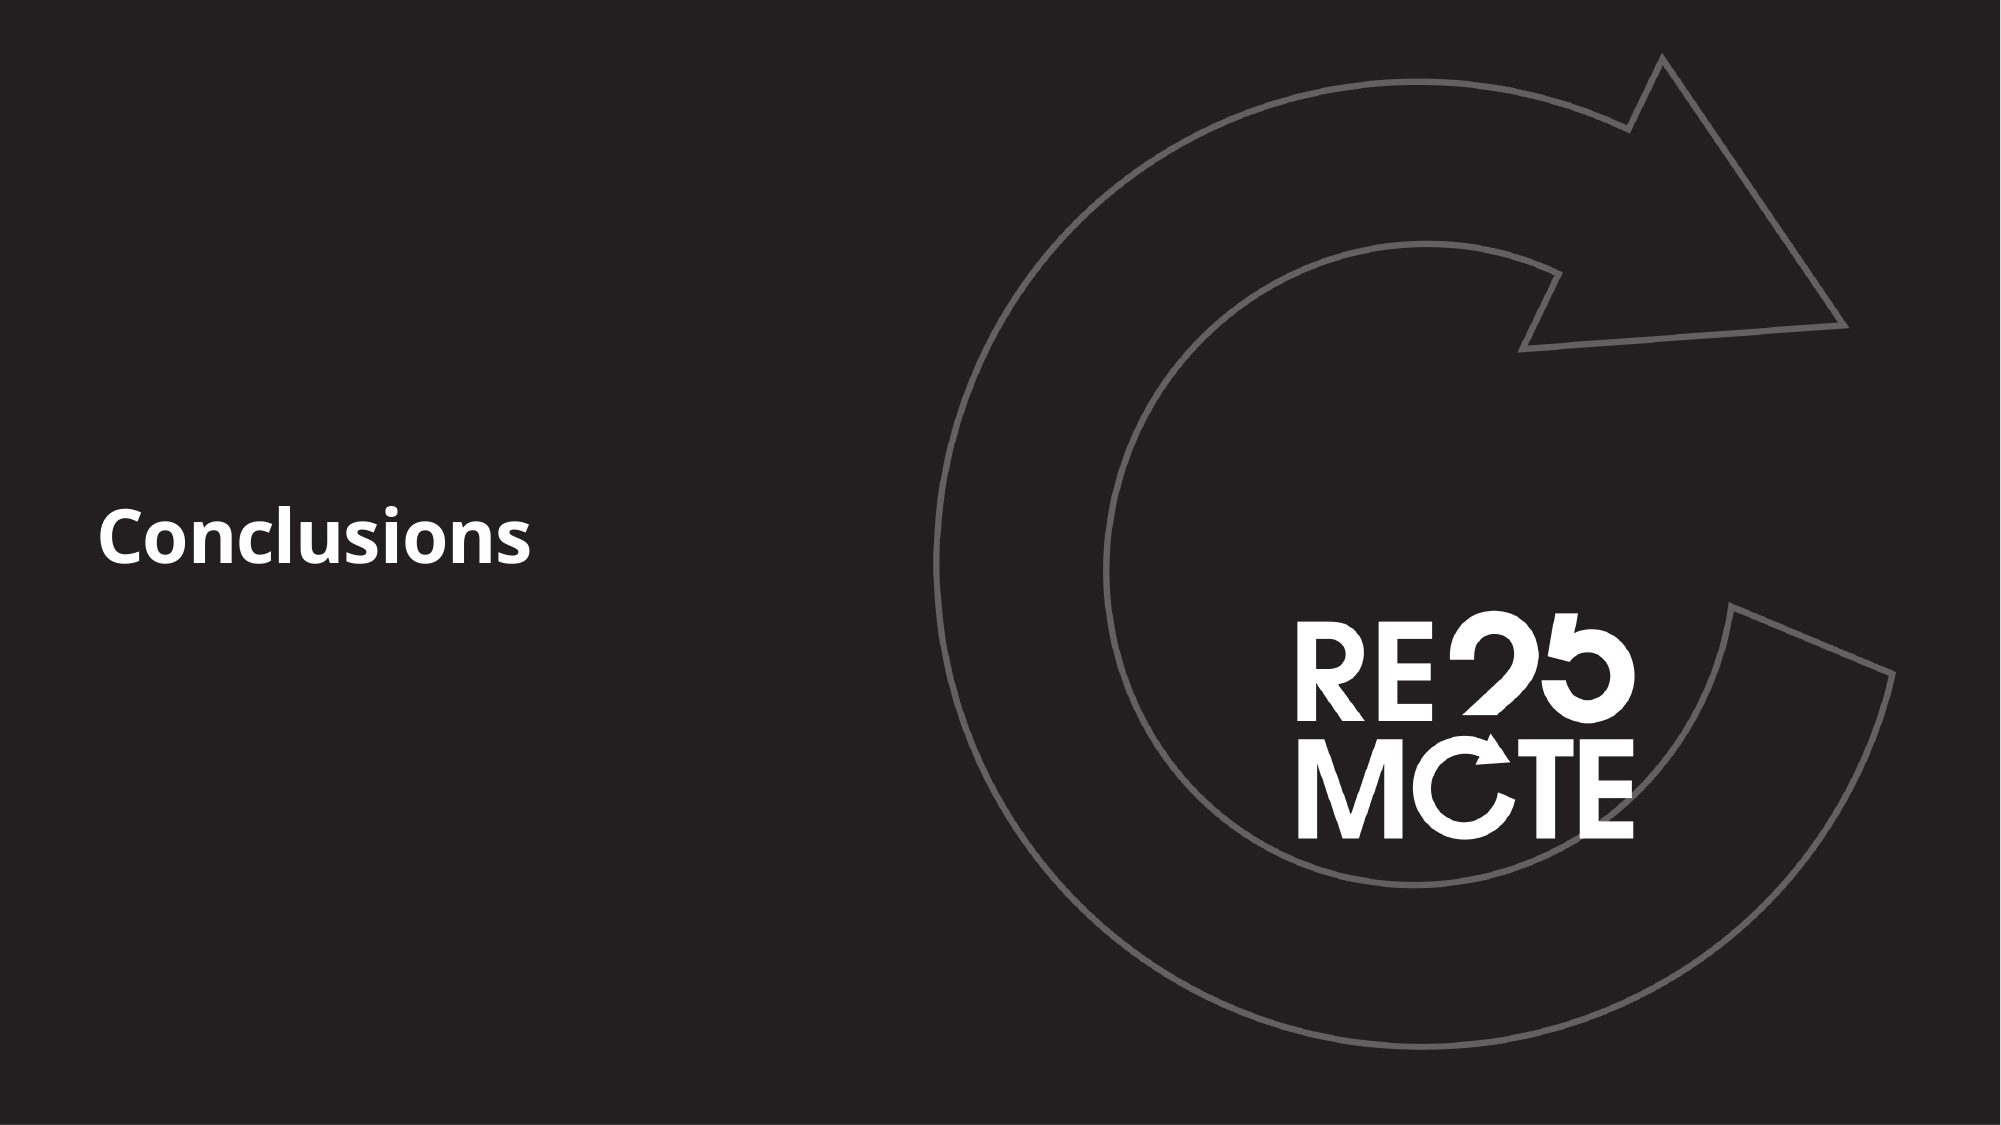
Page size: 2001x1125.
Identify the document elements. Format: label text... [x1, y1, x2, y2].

title Conclusions [96, 498, 1597, 580]
